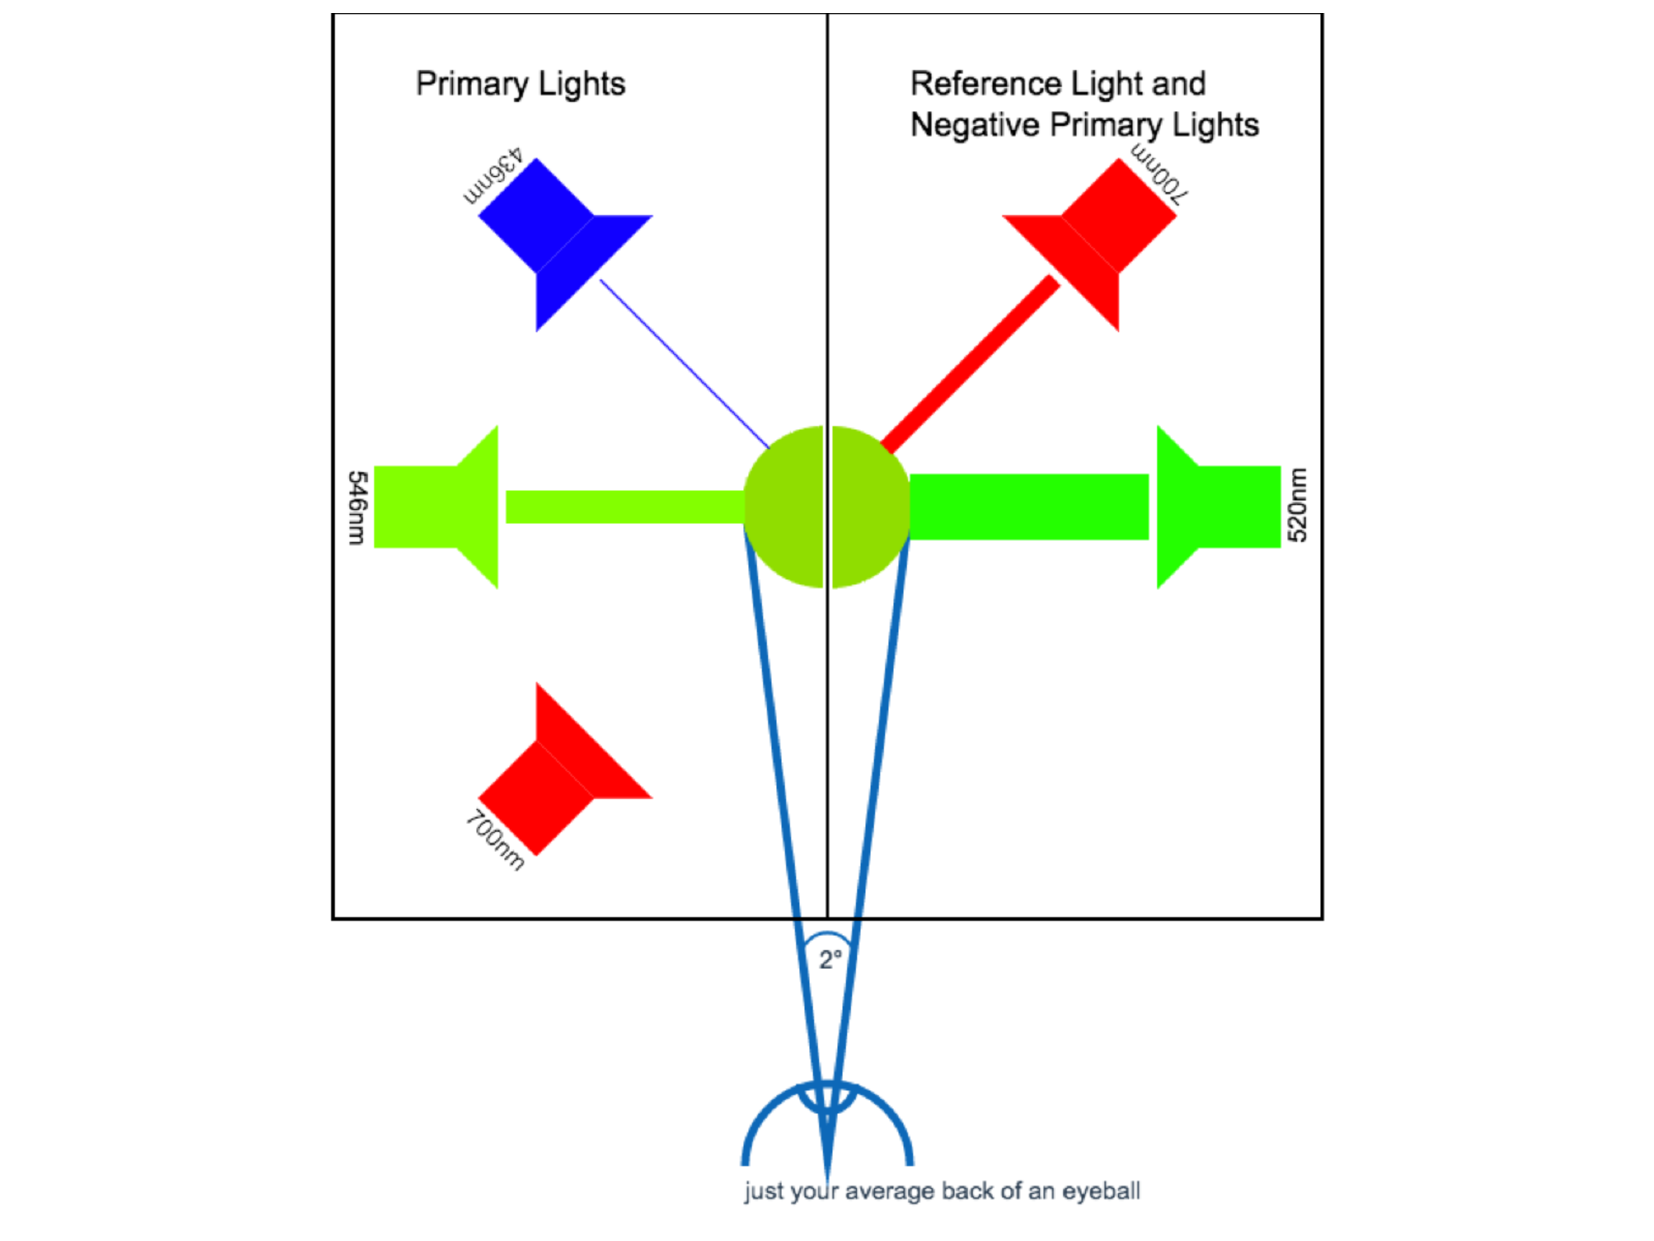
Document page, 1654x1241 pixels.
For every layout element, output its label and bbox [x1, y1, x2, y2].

picture [209, 0, 1447, 1240]
